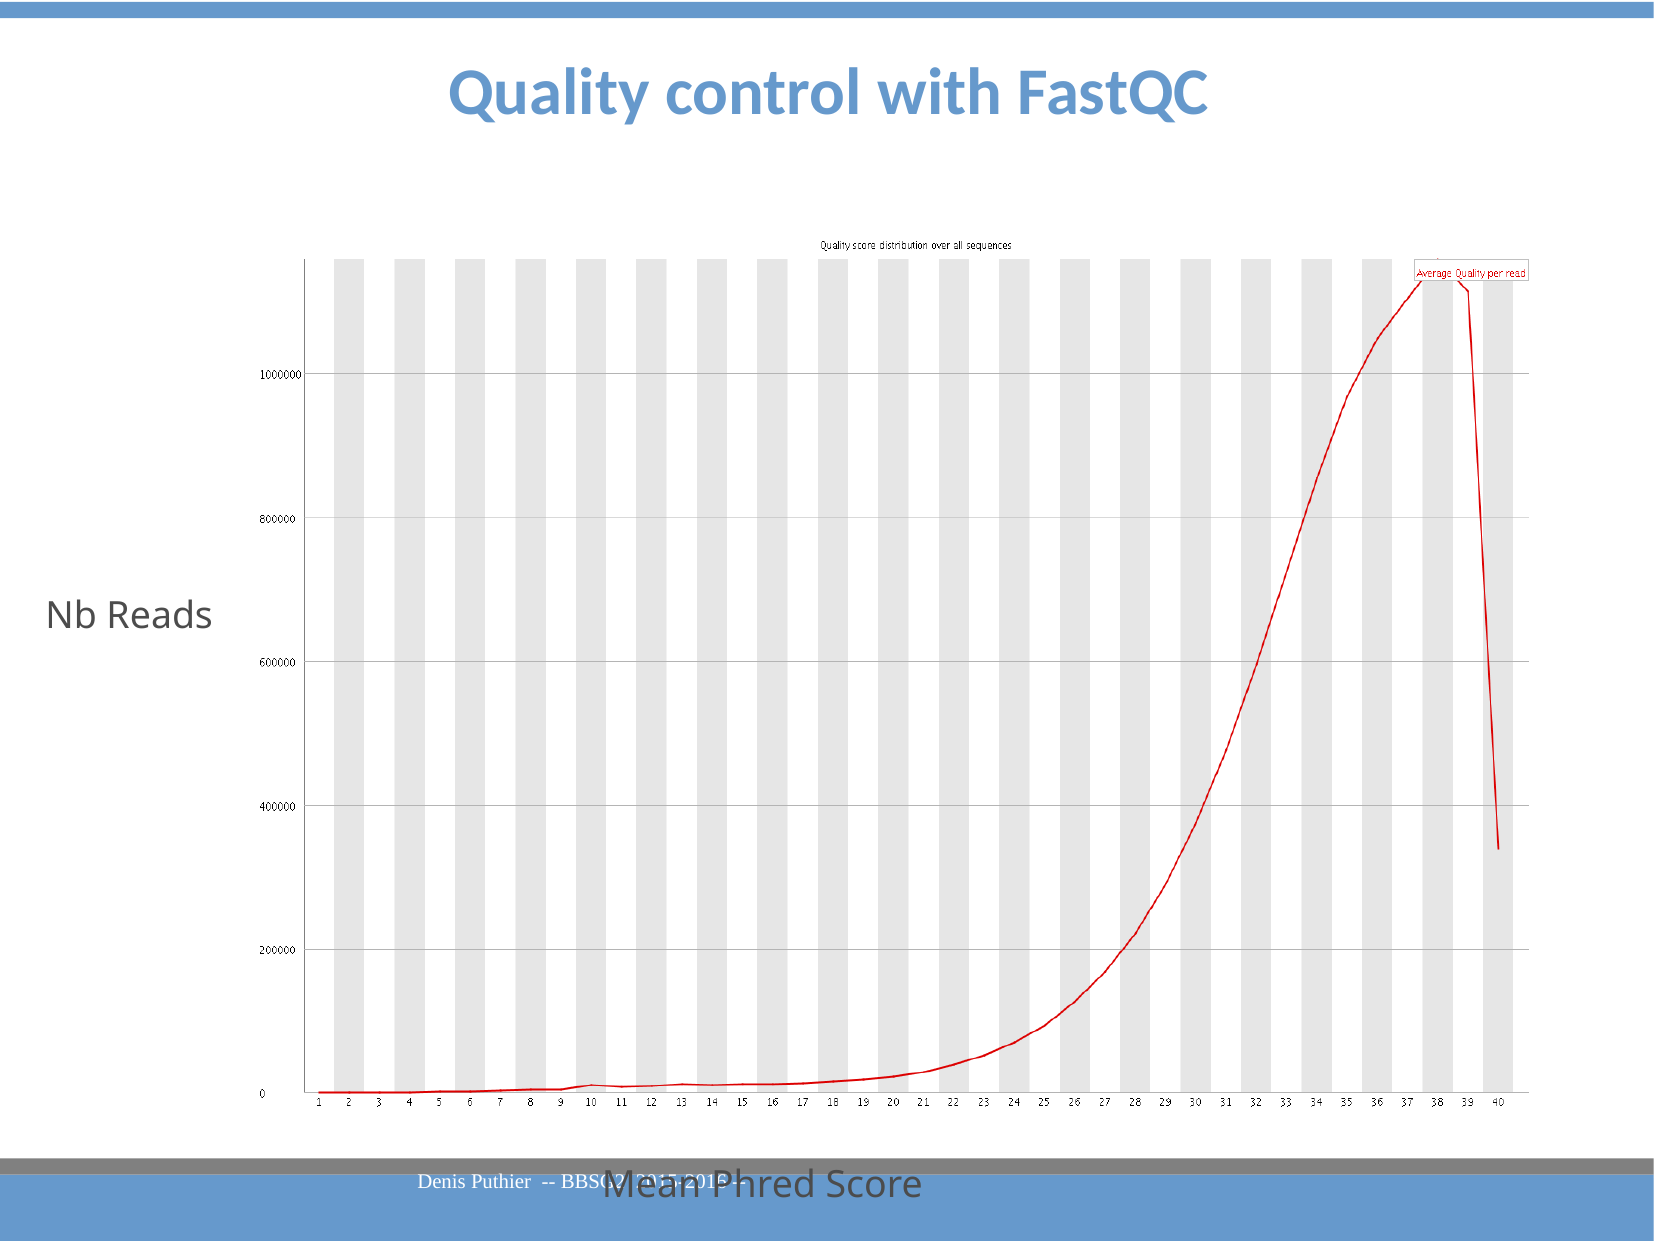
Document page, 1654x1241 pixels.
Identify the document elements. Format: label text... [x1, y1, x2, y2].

text_box Nb Reads [30, 581, 238, 647]
text_box Mean Phred Score [587, 1150, 1184, 1216]
picture [258, 233, 1534, 1113]
title Quality control with FastQC [85, 18, 1574, 177]
